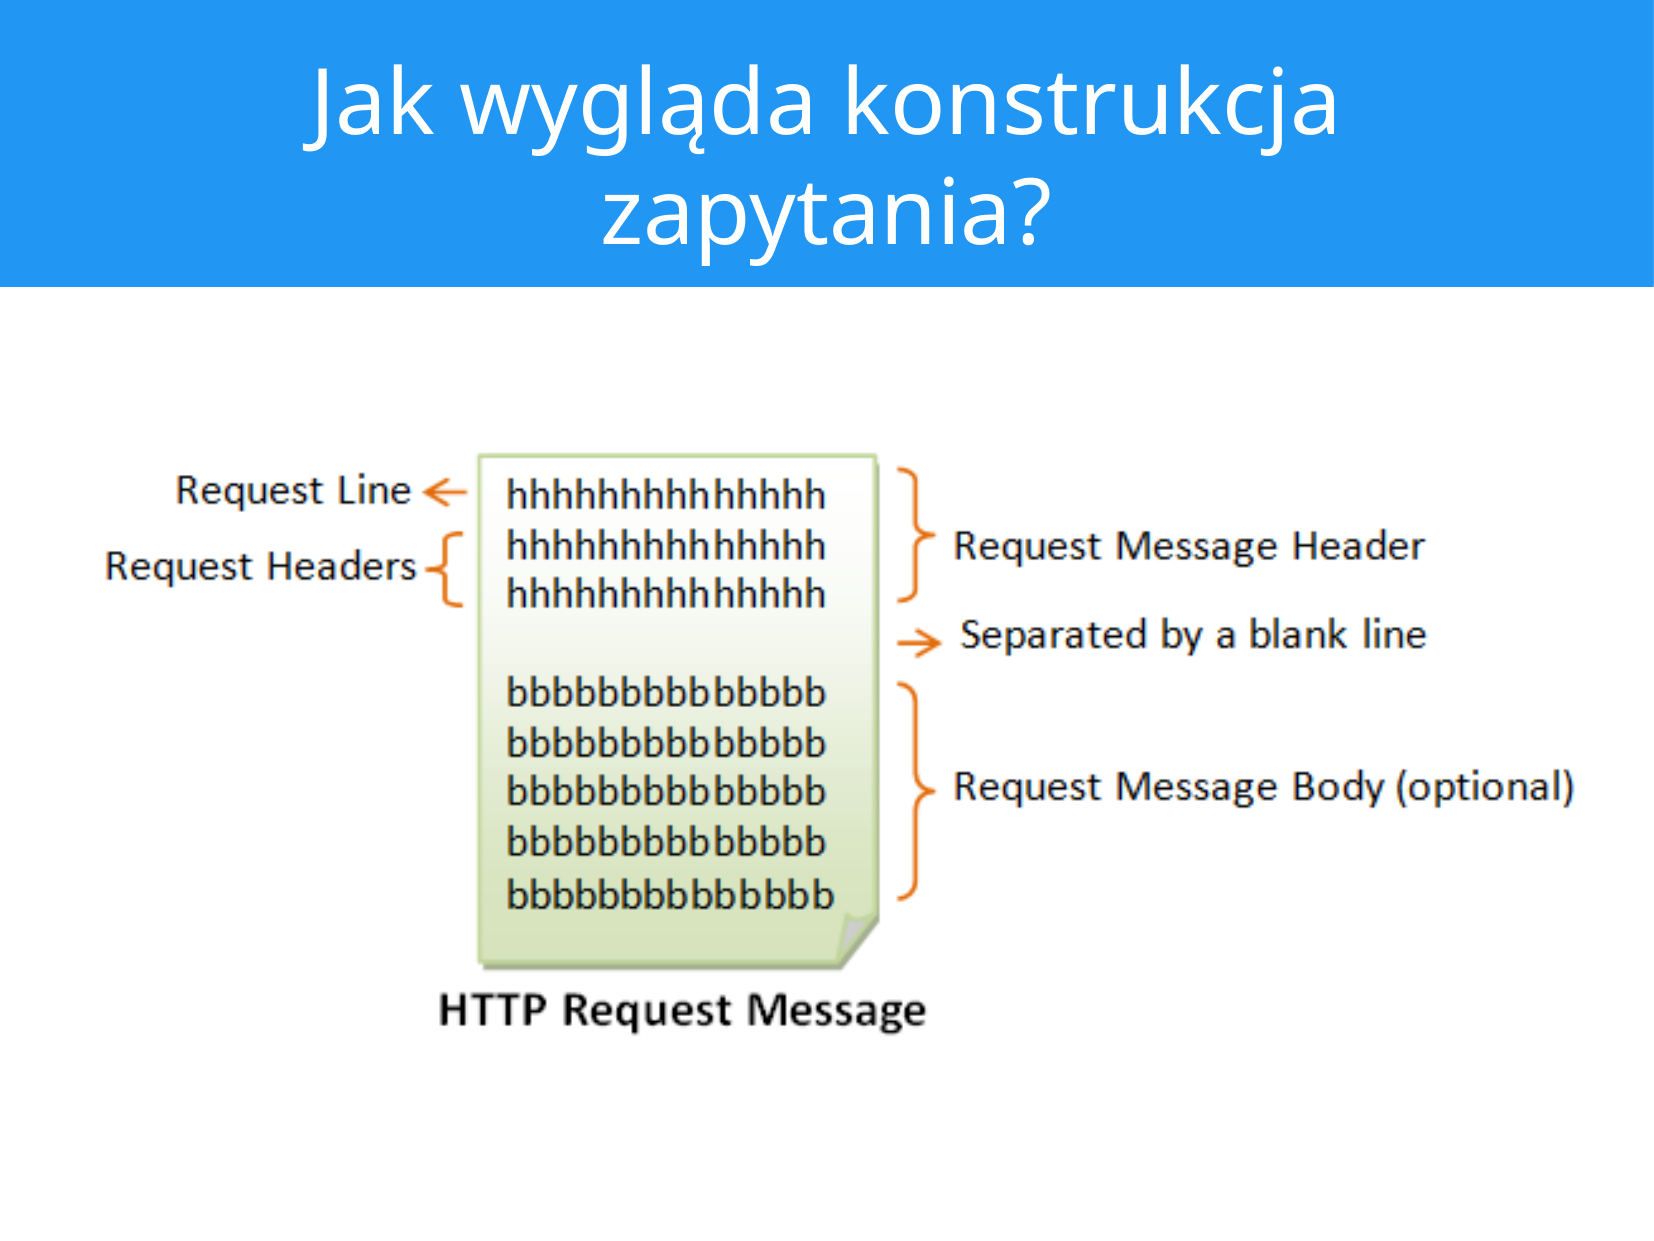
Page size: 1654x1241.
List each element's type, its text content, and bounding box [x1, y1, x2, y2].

picture [82, 436, 1595, 1059]
title Jak wygląda konstrukcja zapytania? [82, 97, 1571, 209]
